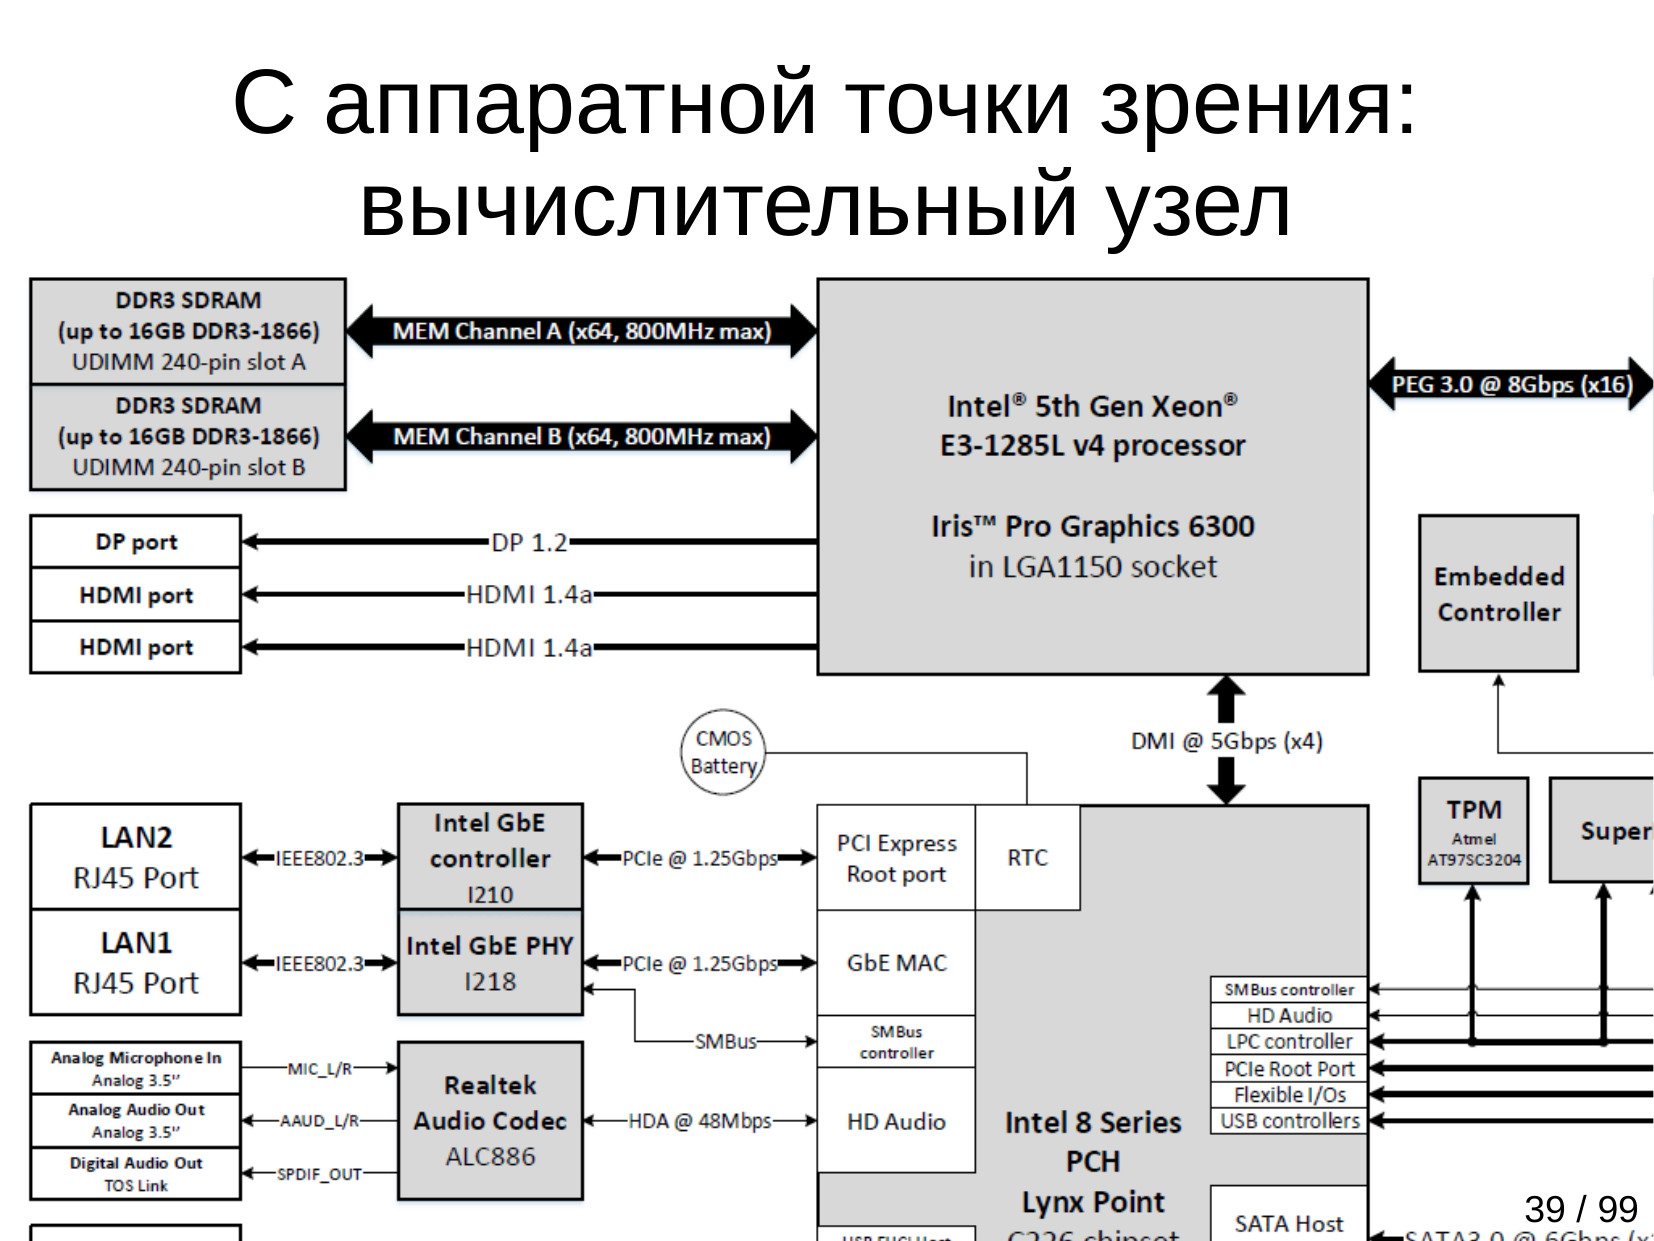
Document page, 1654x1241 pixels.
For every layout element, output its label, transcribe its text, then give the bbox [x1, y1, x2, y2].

picture [23, 259, 1654, 1241]
title С аппаратной точки зрения: вычислительный узел [82, 49, 1571, 257]
text_box <number> / 99 [1380, 1181, 1654, 1238]
